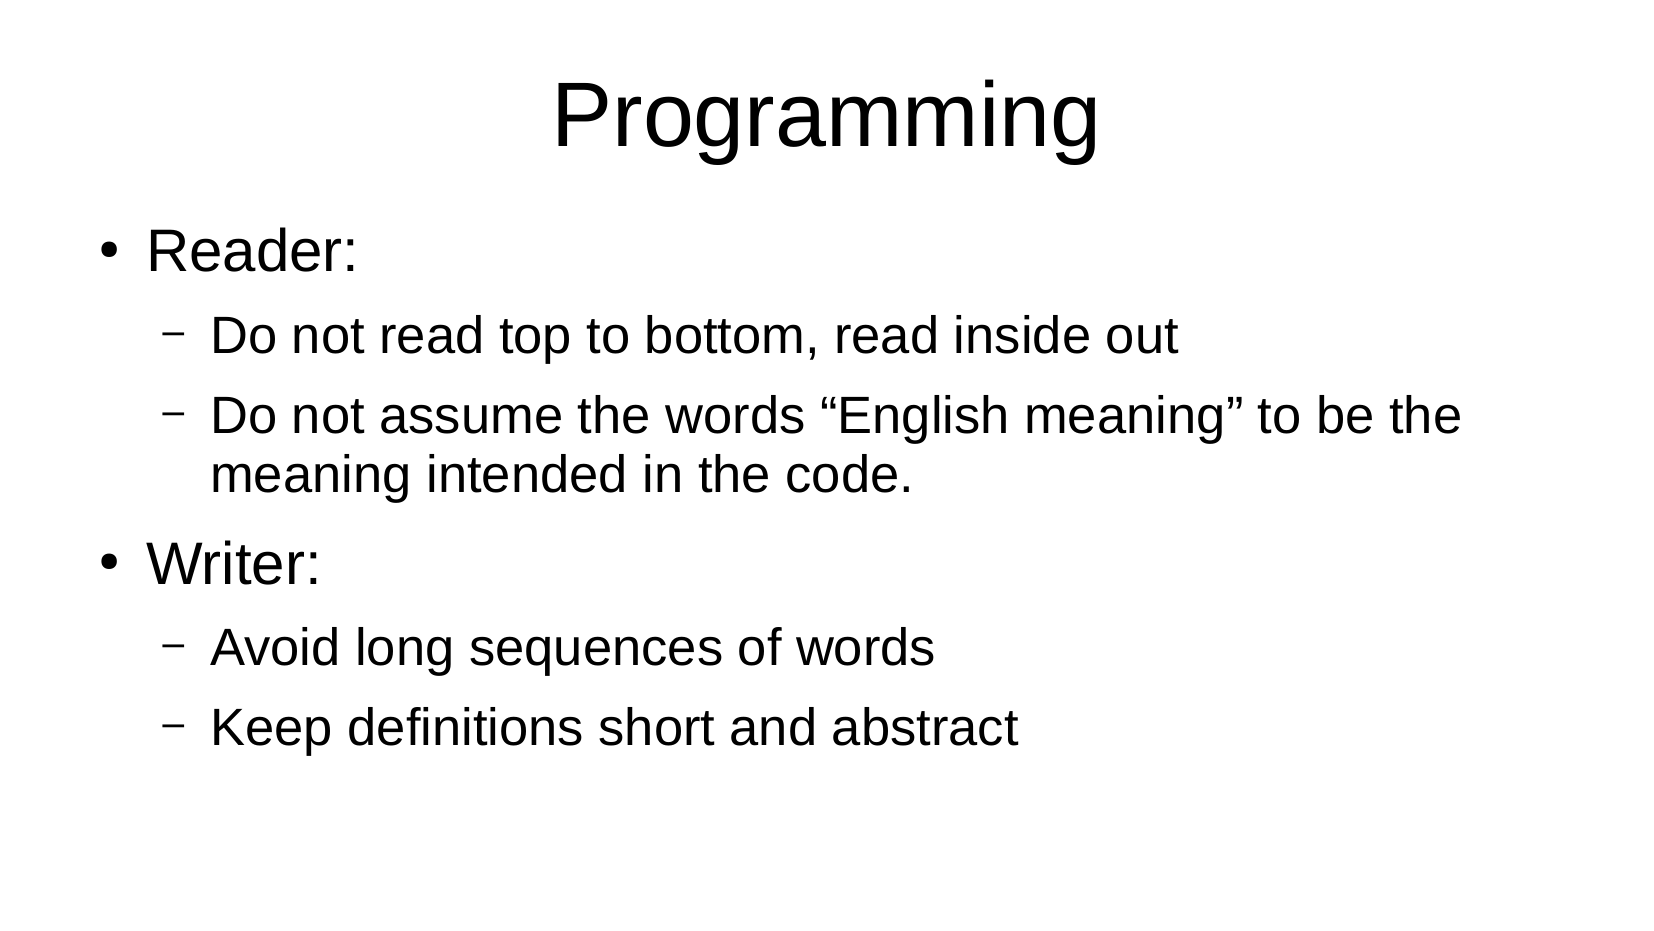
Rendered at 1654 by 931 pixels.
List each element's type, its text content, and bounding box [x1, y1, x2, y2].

list Reader: Do not read top to bottom, read inside out Do not assume the words “English meaning” to be the meaning intended in the code. Writer: Avoid long sequences of words Keep definitions short and abstract [82, 217, 1576, 758]
title Programming [82, 37, 1571, 193]
